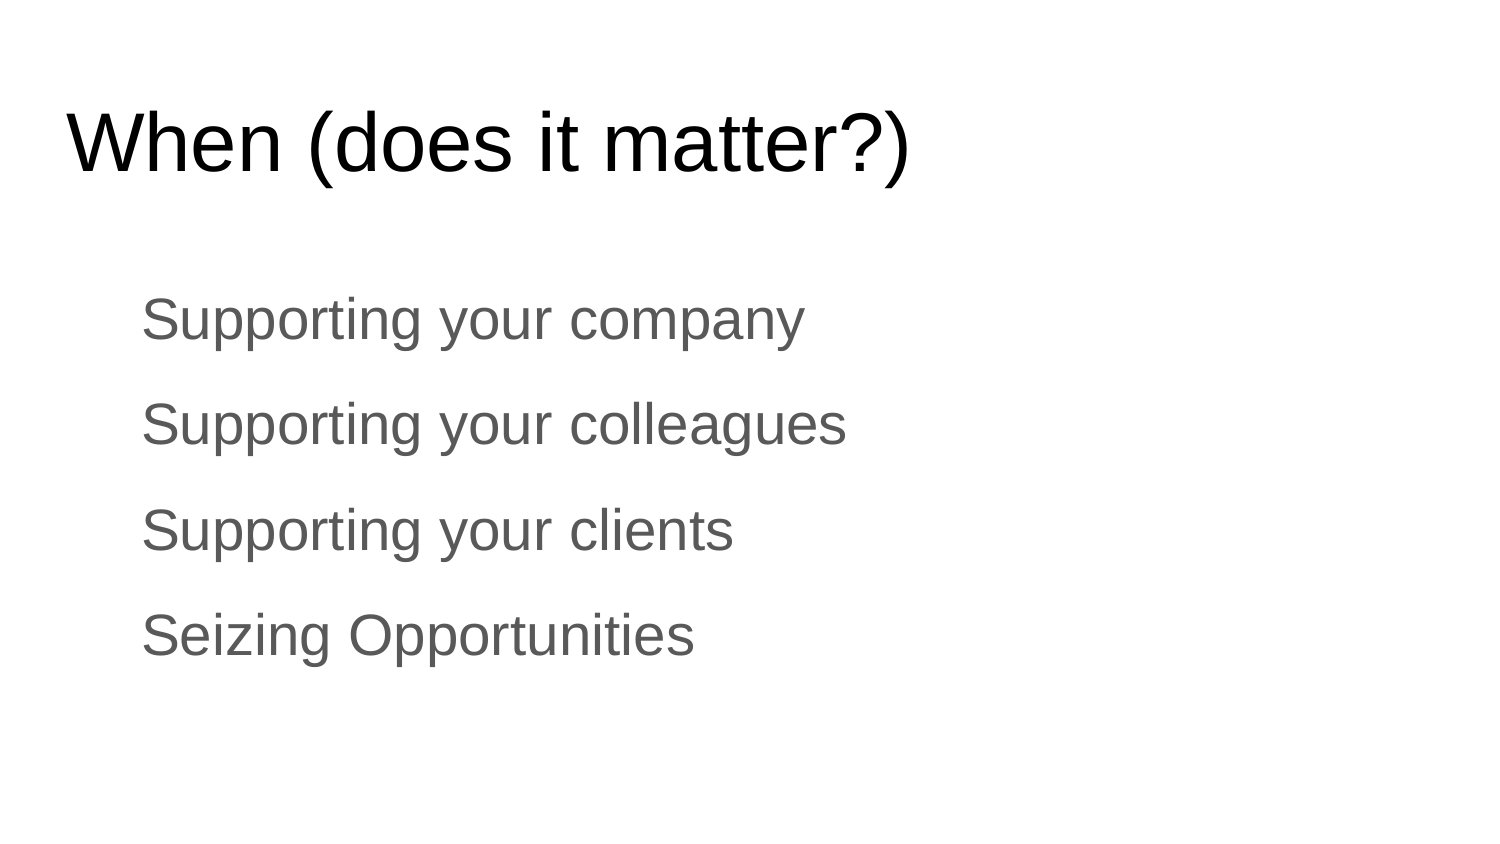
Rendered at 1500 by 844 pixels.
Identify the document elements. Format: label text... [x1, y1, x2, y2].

title When (does it matter?) [51, 72, 1449, 167]
list Supporting your company Supporting your colleagues Supporting your clients Seizing Opportunities [51, 189, 1449, 750]
